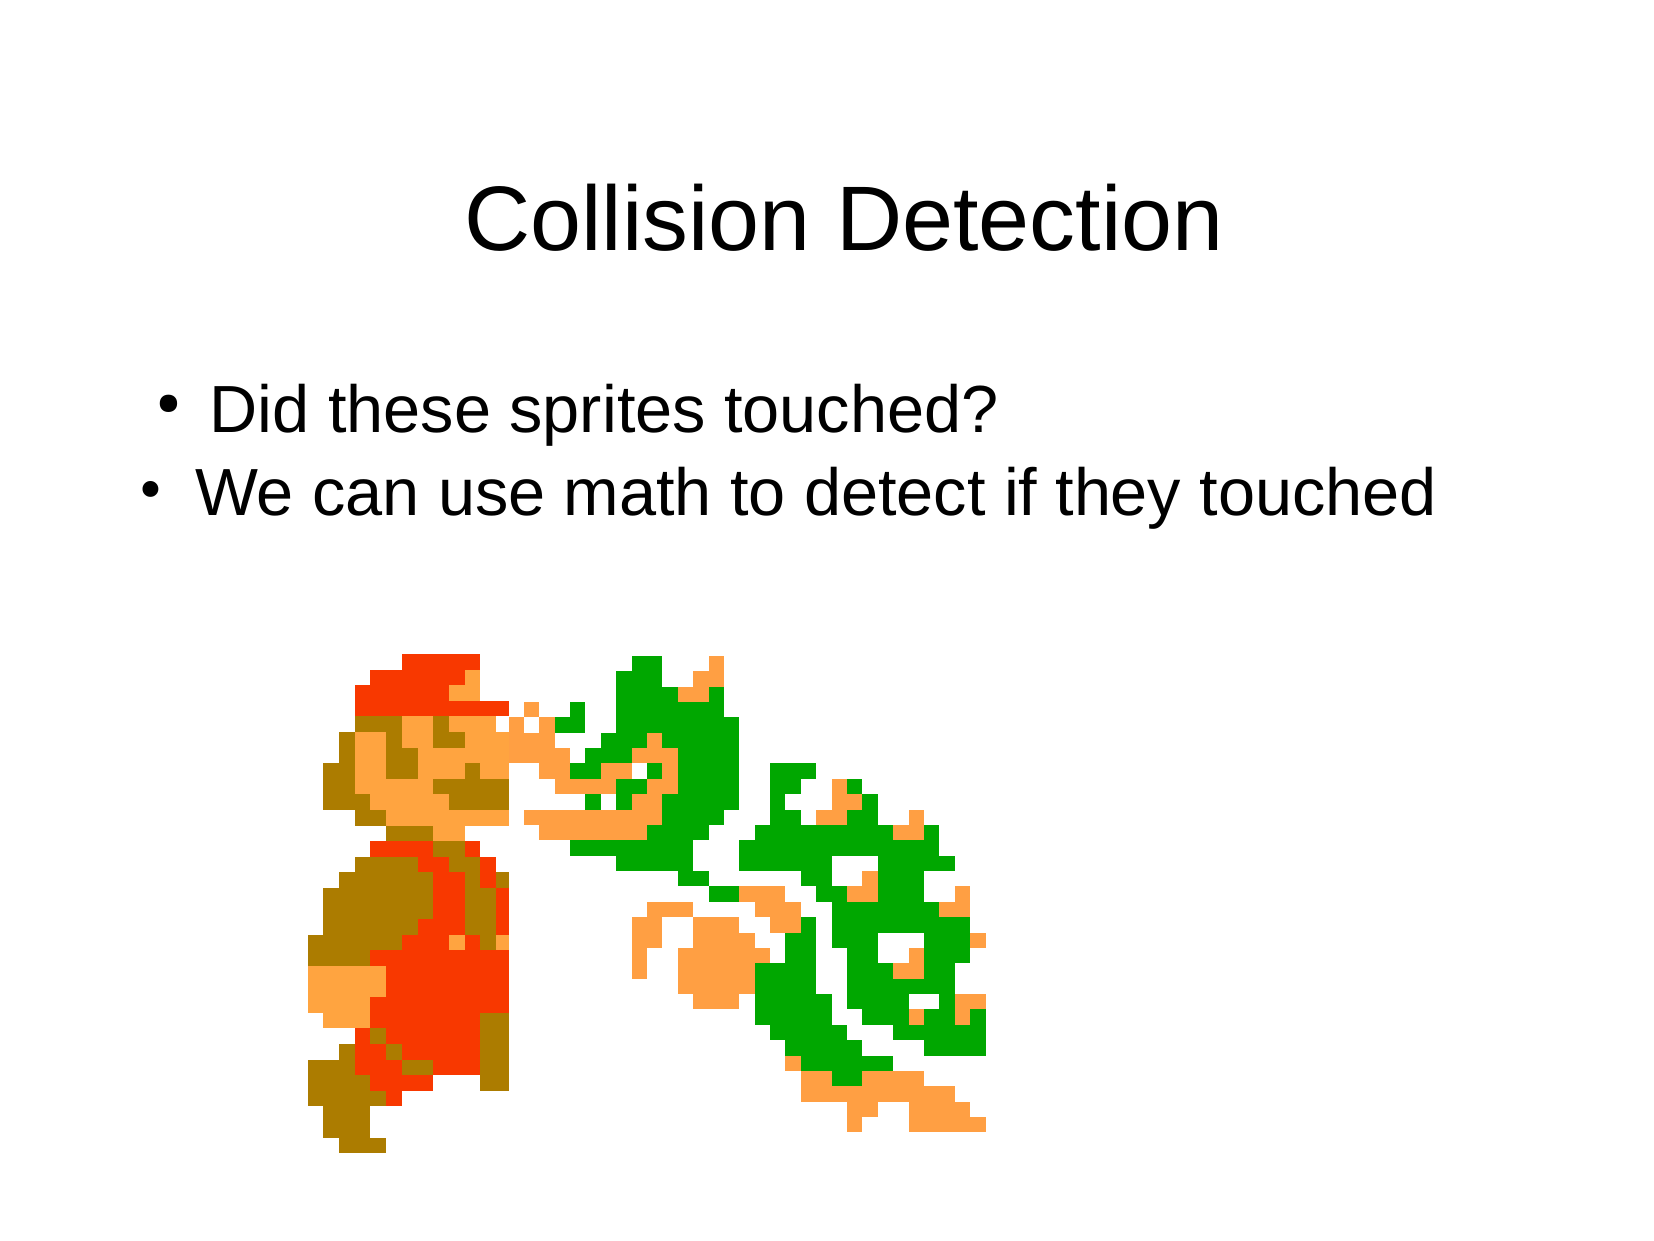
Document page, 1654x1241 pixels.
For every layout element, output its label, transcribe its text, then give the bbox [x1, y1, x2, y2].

title Collision Detection [124, 110, 1530, 317]
text_box We can use math to detect if they touched [124, 440, 1530, 1186]
list Did these sprites touched? [124, 358, 1530, 440]
